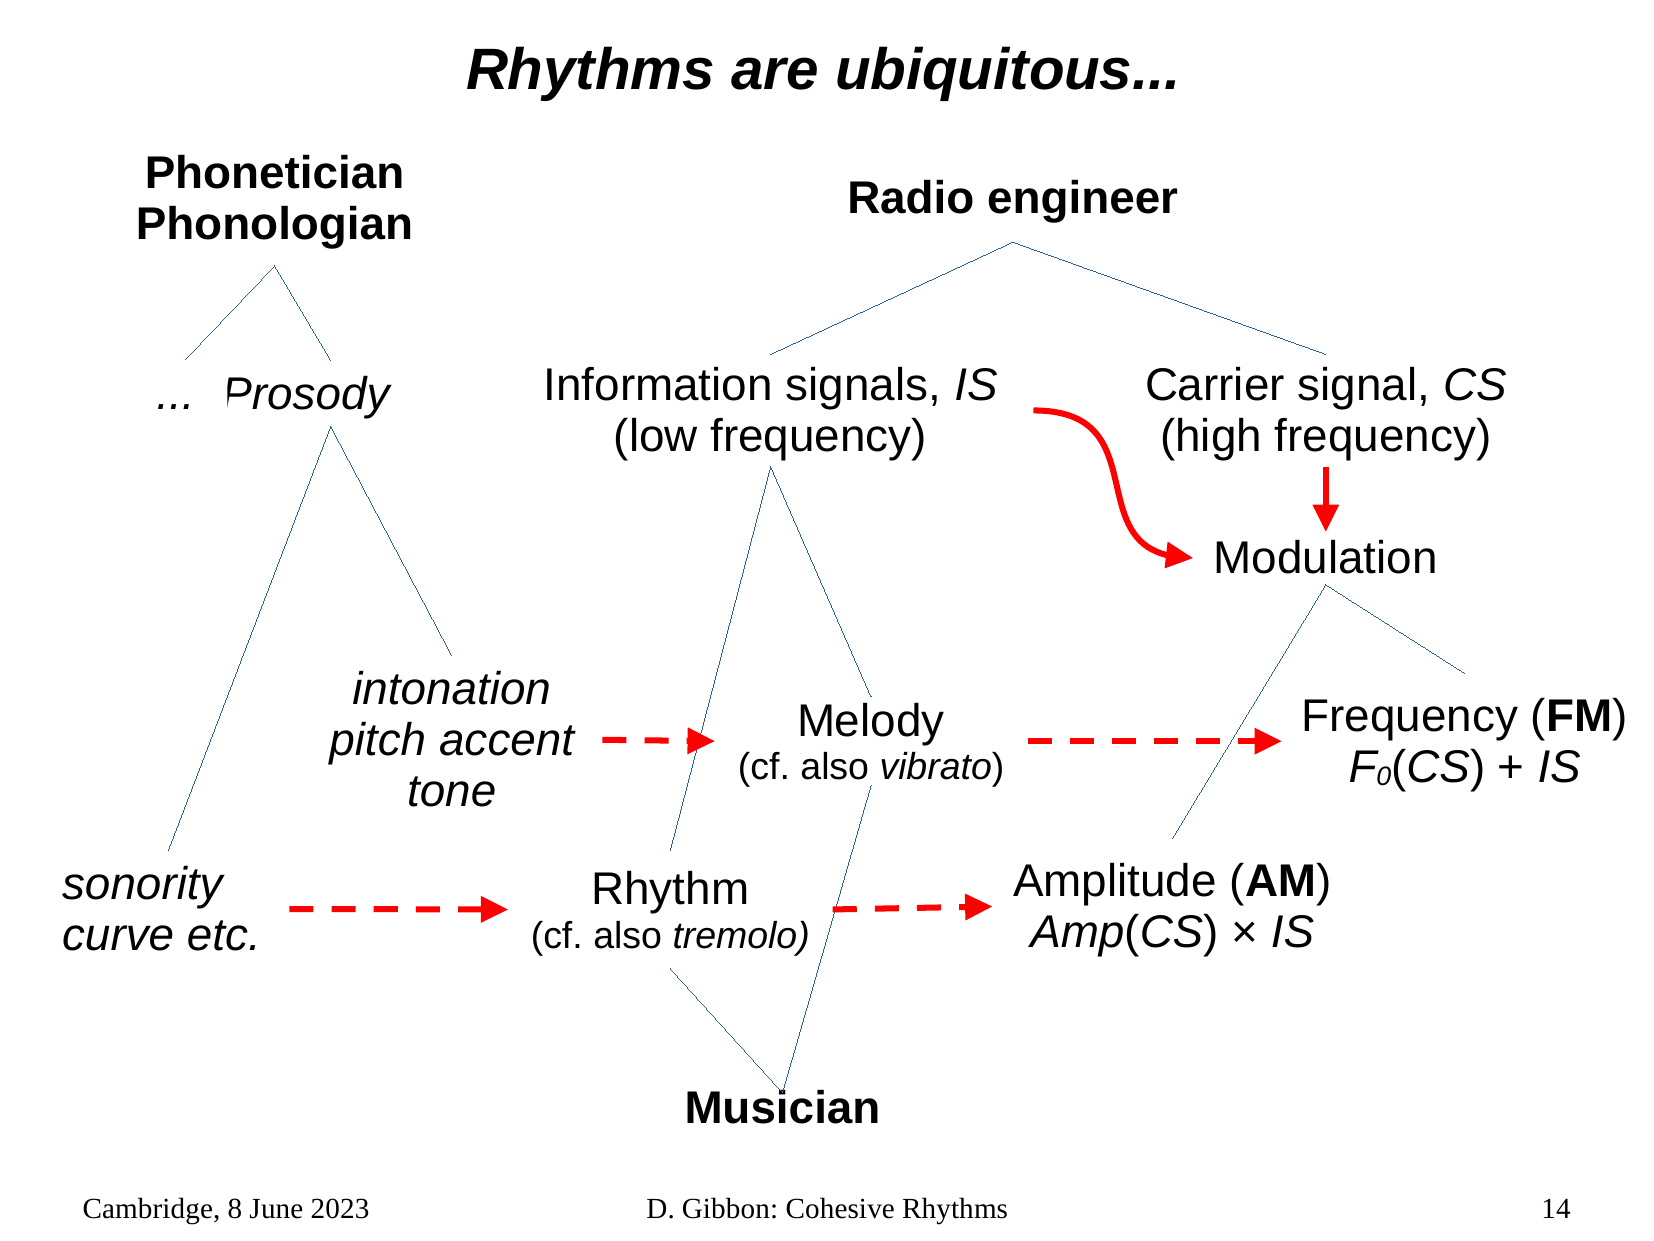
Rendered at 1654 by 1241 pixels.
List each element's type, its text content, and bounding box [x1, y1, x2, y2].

text_box Melody (cf. also vibrato) [714, 696, 1028, 786]
title Rhythms are ubiquitous... [11, 19, 1636, 119]
text_box Amplitude (AM) Amp(CS) × IS [992, 838, 1353, 975]
text_box Rhythm (cf. also tremolo) [507, 850, 833, 969]
text_box Musician [637, 1062, 928, 1152]
text_box Information signals, IS (low frequency) [507, 354, 1034, 467]
text_box intonation pitch accent tone [301, 655, 603, 825]
text_box Prosody [228, 360, 455, 427]
text_box ... [141, 360, 228, 427]
text_box Radio engineer [773, 153, 1252, 243]
text_box Frequency (FM) F0(CS) + IS [1281, 673, 1648, 810]
text_box sonority curve etc. [47, 850, 290, 968]
text_box Phonetician Phonologian [82, 129, 467, 266]
text_box Prosody [230, 381, 247, 393]
text_box Modulation [1192, 531, 1459, 585]
text_box Carrier signal, CS (high frequency) [1098, 354, 1554, 467]
